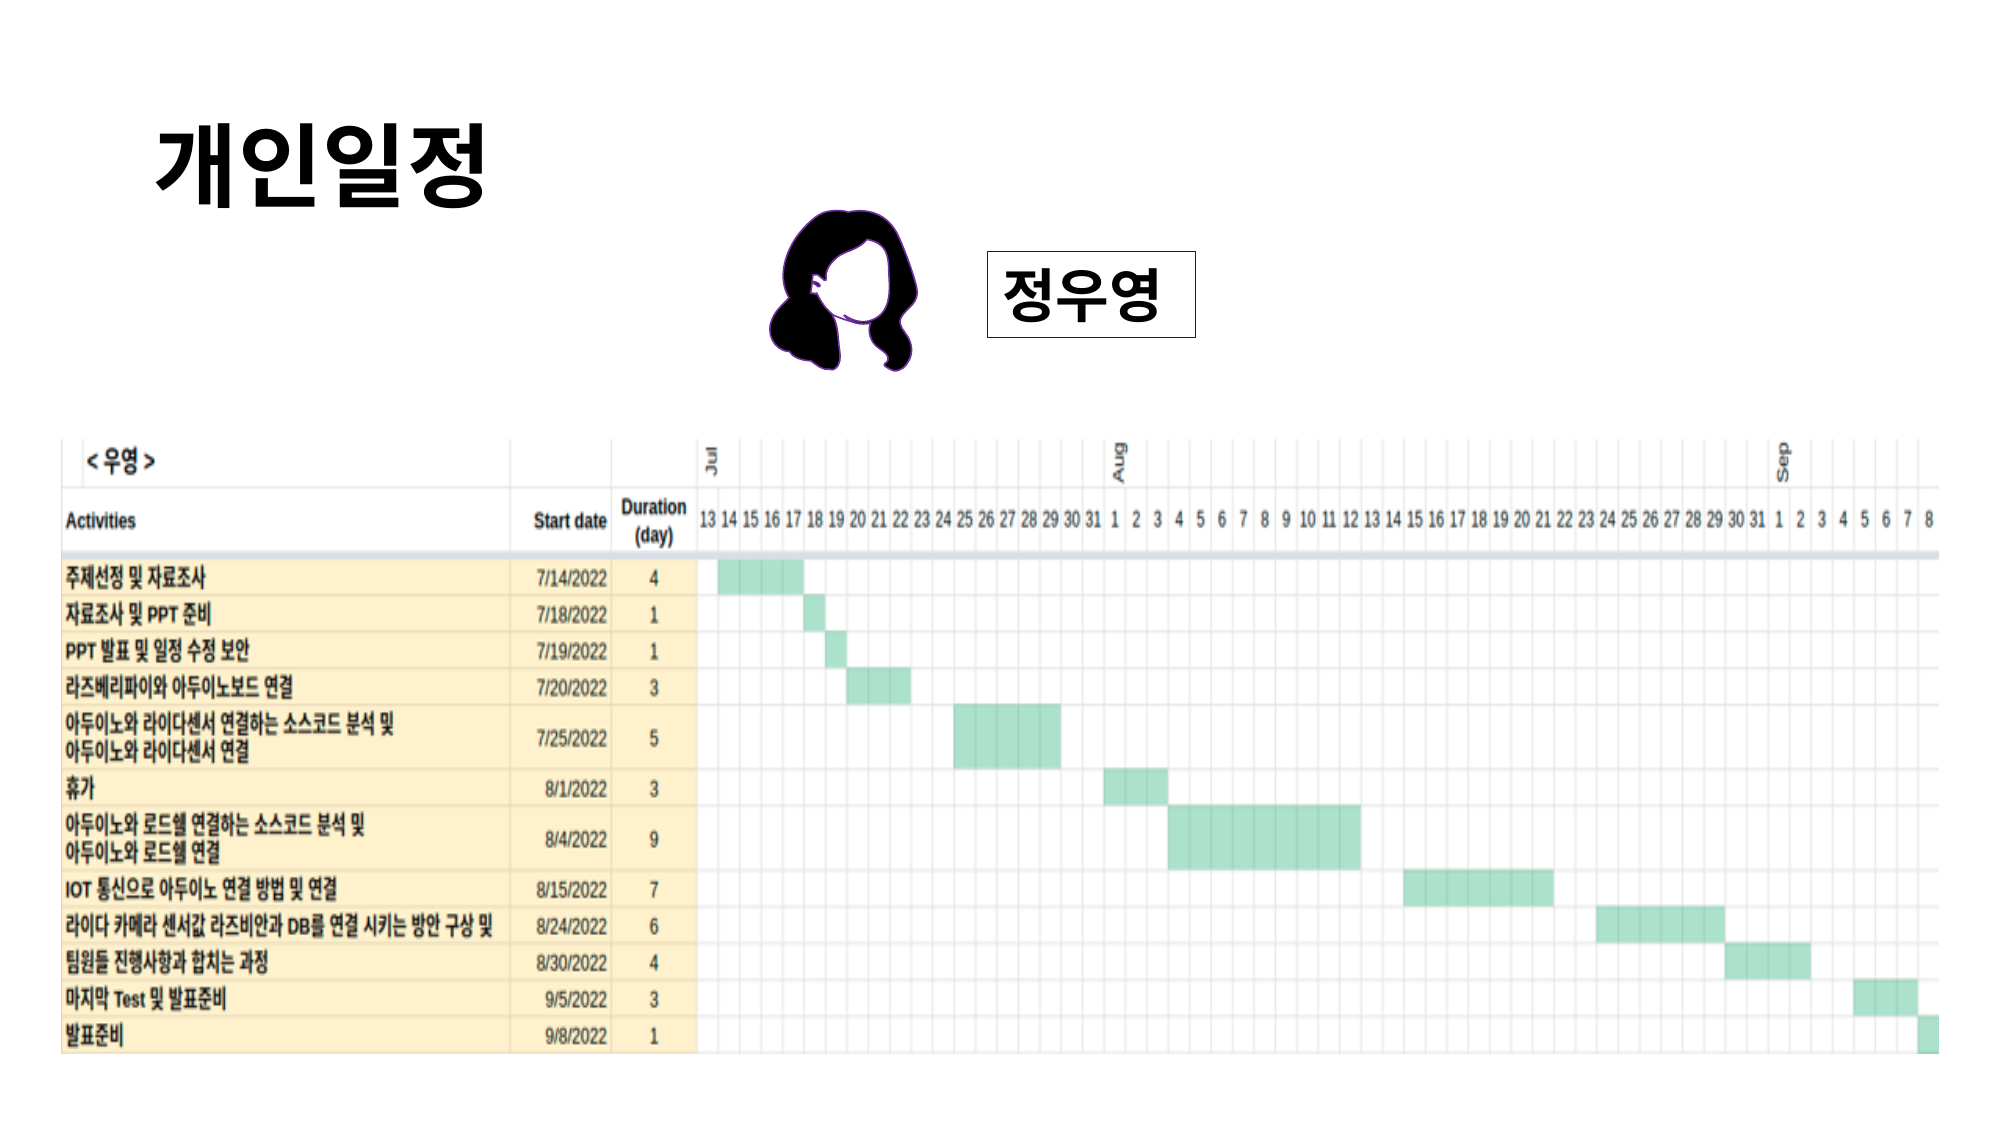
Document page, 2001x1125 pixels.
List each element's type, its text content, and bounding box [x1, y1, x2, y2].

text_box 개인일정 [139, 101, 664, 228]
picture [61, 439, 1939, 1054]
picture [759, 201, 924, 379]
text_box 정우영 [987, 251, 1196, 338]
